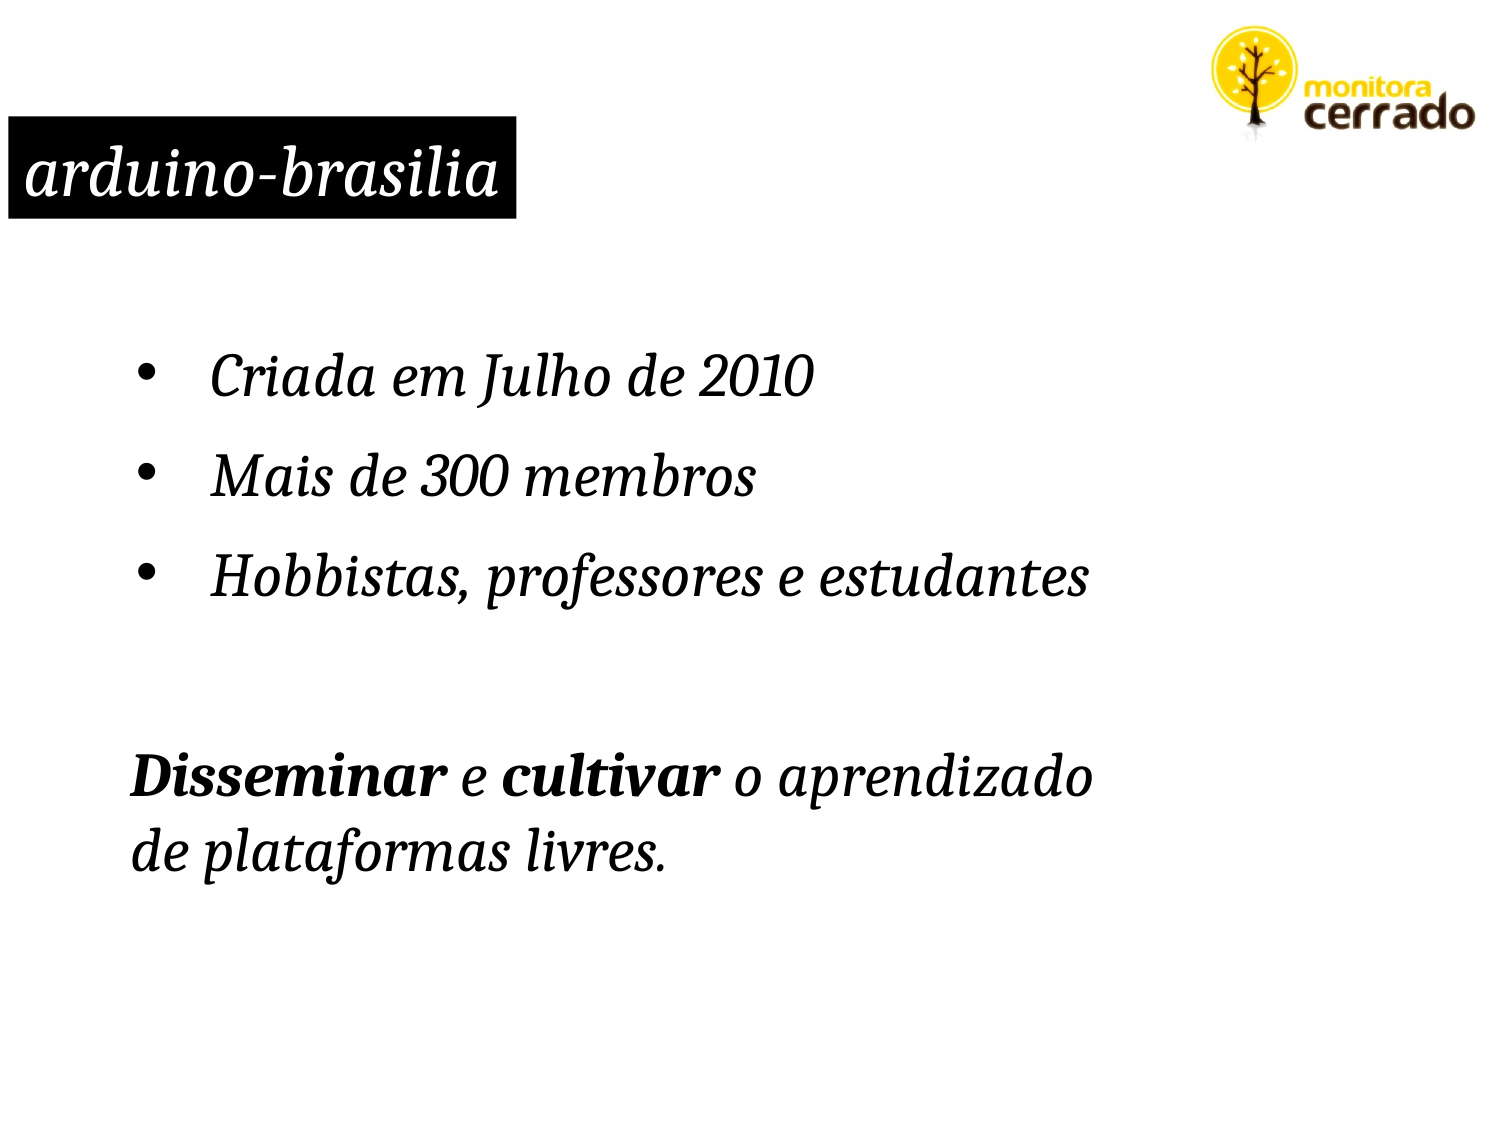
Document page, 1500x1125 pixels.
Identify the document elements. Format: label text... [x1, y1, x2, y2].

text_box arduino-brasilia [8, 116, 517, 219]
text_box Disseminar e cultivar o aprendizado de plataformas livres. [115, 726, 1124, 892]
picture [1208, 23, 1476, 143]
text_box Criada em Julho de 2010 Mais de 300 membros Hobbistas, professores e estudantes [121, 326, 1107, 616]
